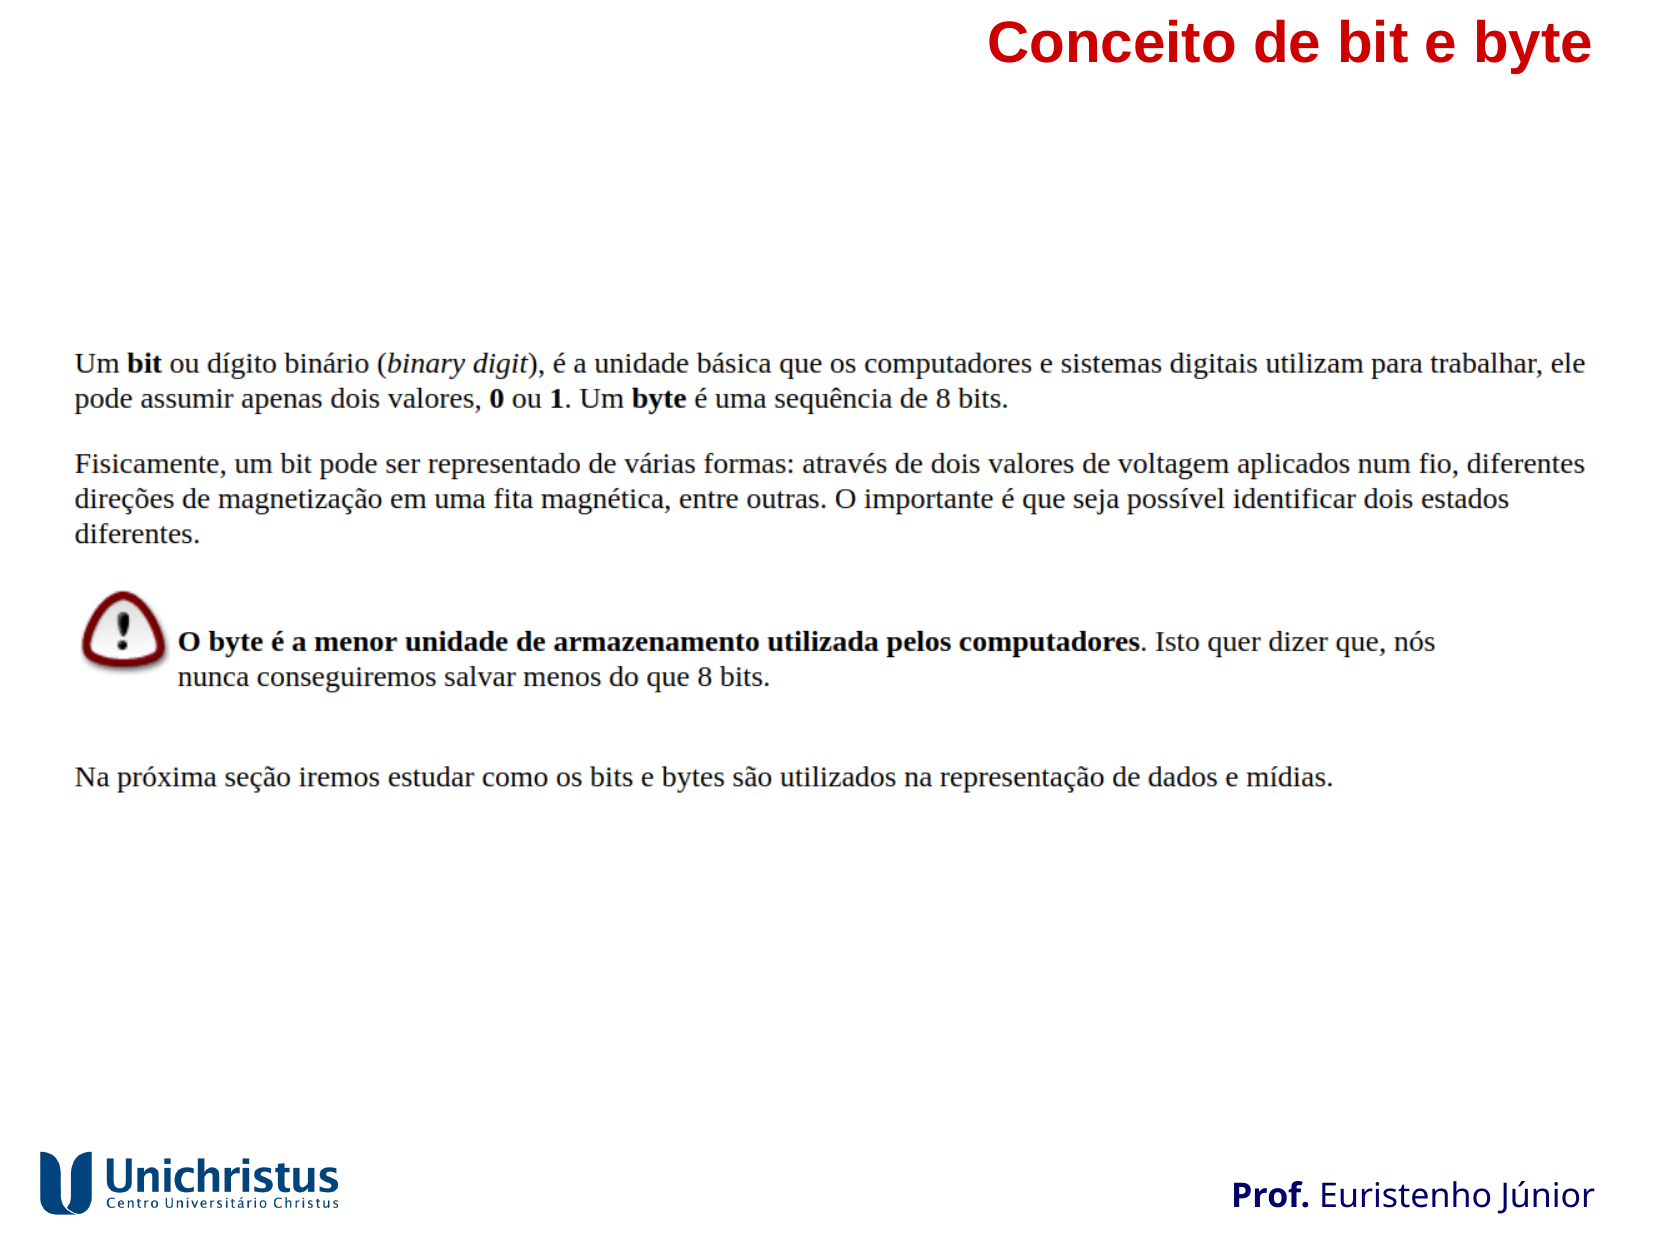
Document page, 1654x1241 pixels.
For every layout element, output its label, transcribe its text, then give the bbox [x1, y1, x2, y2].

text_box Conceito de bit e byte [973, 2, 1654, 83]
text_box Prof. Euristenho Júnior [1216, 1163, 1654, 1224]
picture [35, 1148, 343, 1217]
picture [59, 339, 1607, 804]
